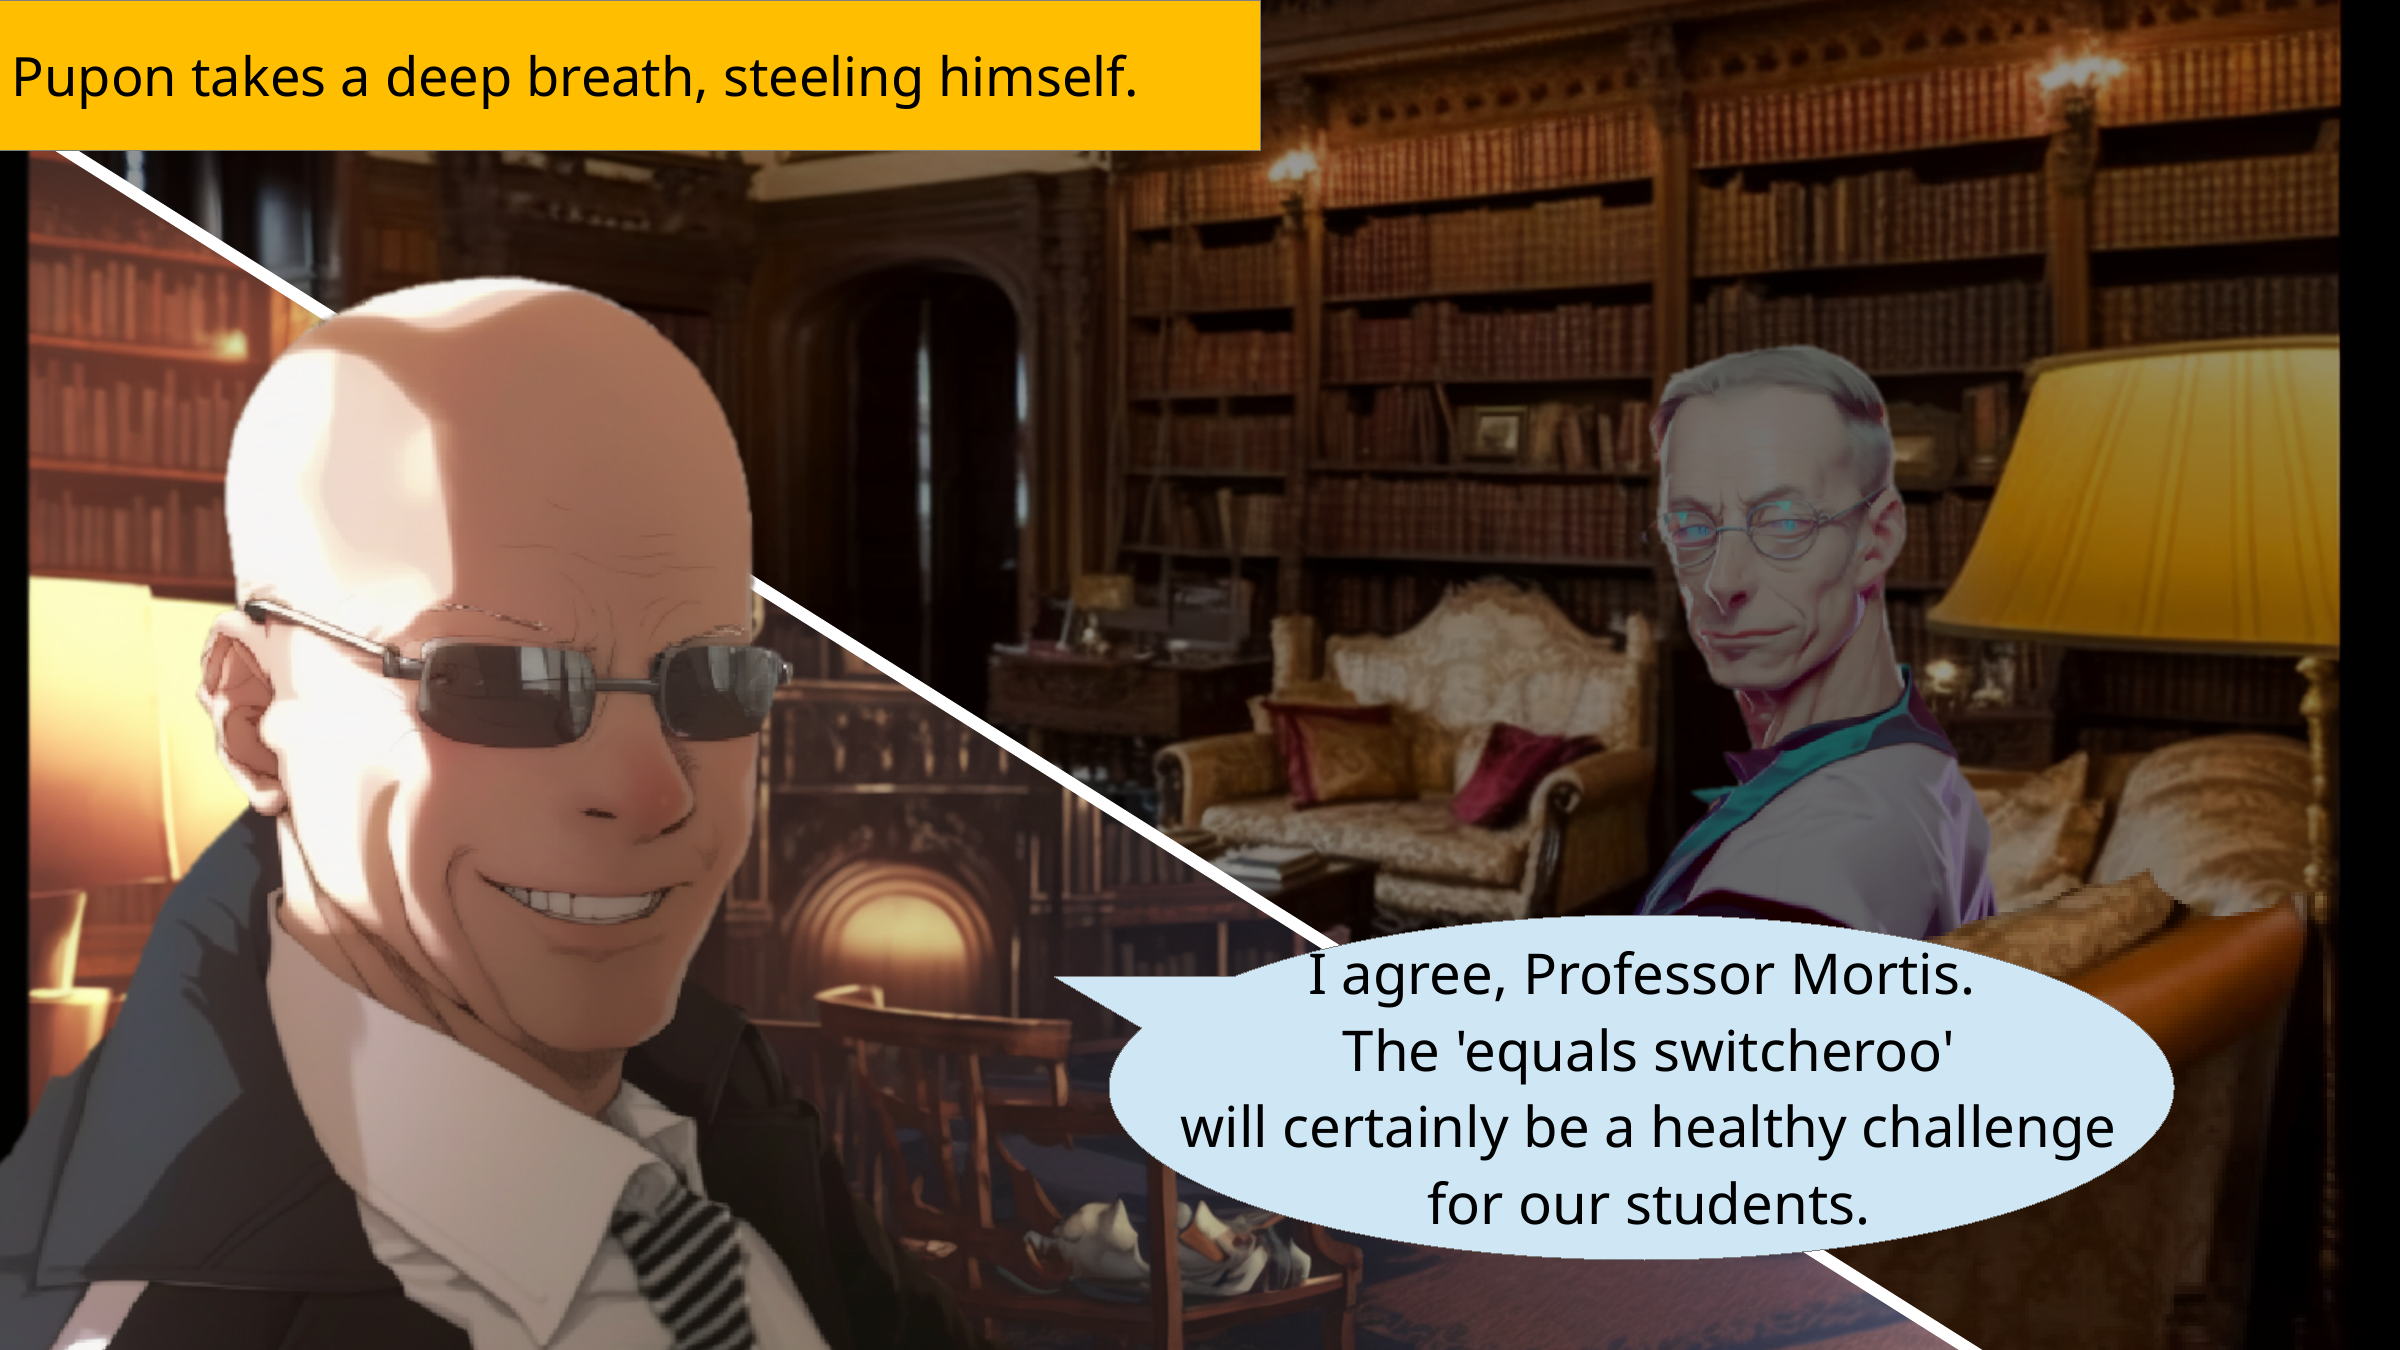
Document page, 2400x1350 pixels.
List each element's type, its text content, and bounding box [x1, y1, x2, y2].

text_box [0, 0, 2400, 1350]
picture [0, 266, 1072, 1350]
text_box I agree, Professor Mortis. The 'equals switcheroo' will certainly be a healthy challenge for our students. [1054, 915, 2175, 1261]
text_box Pupon takes a deep breath, steeling himself. [0, 0, 1261, 151]
